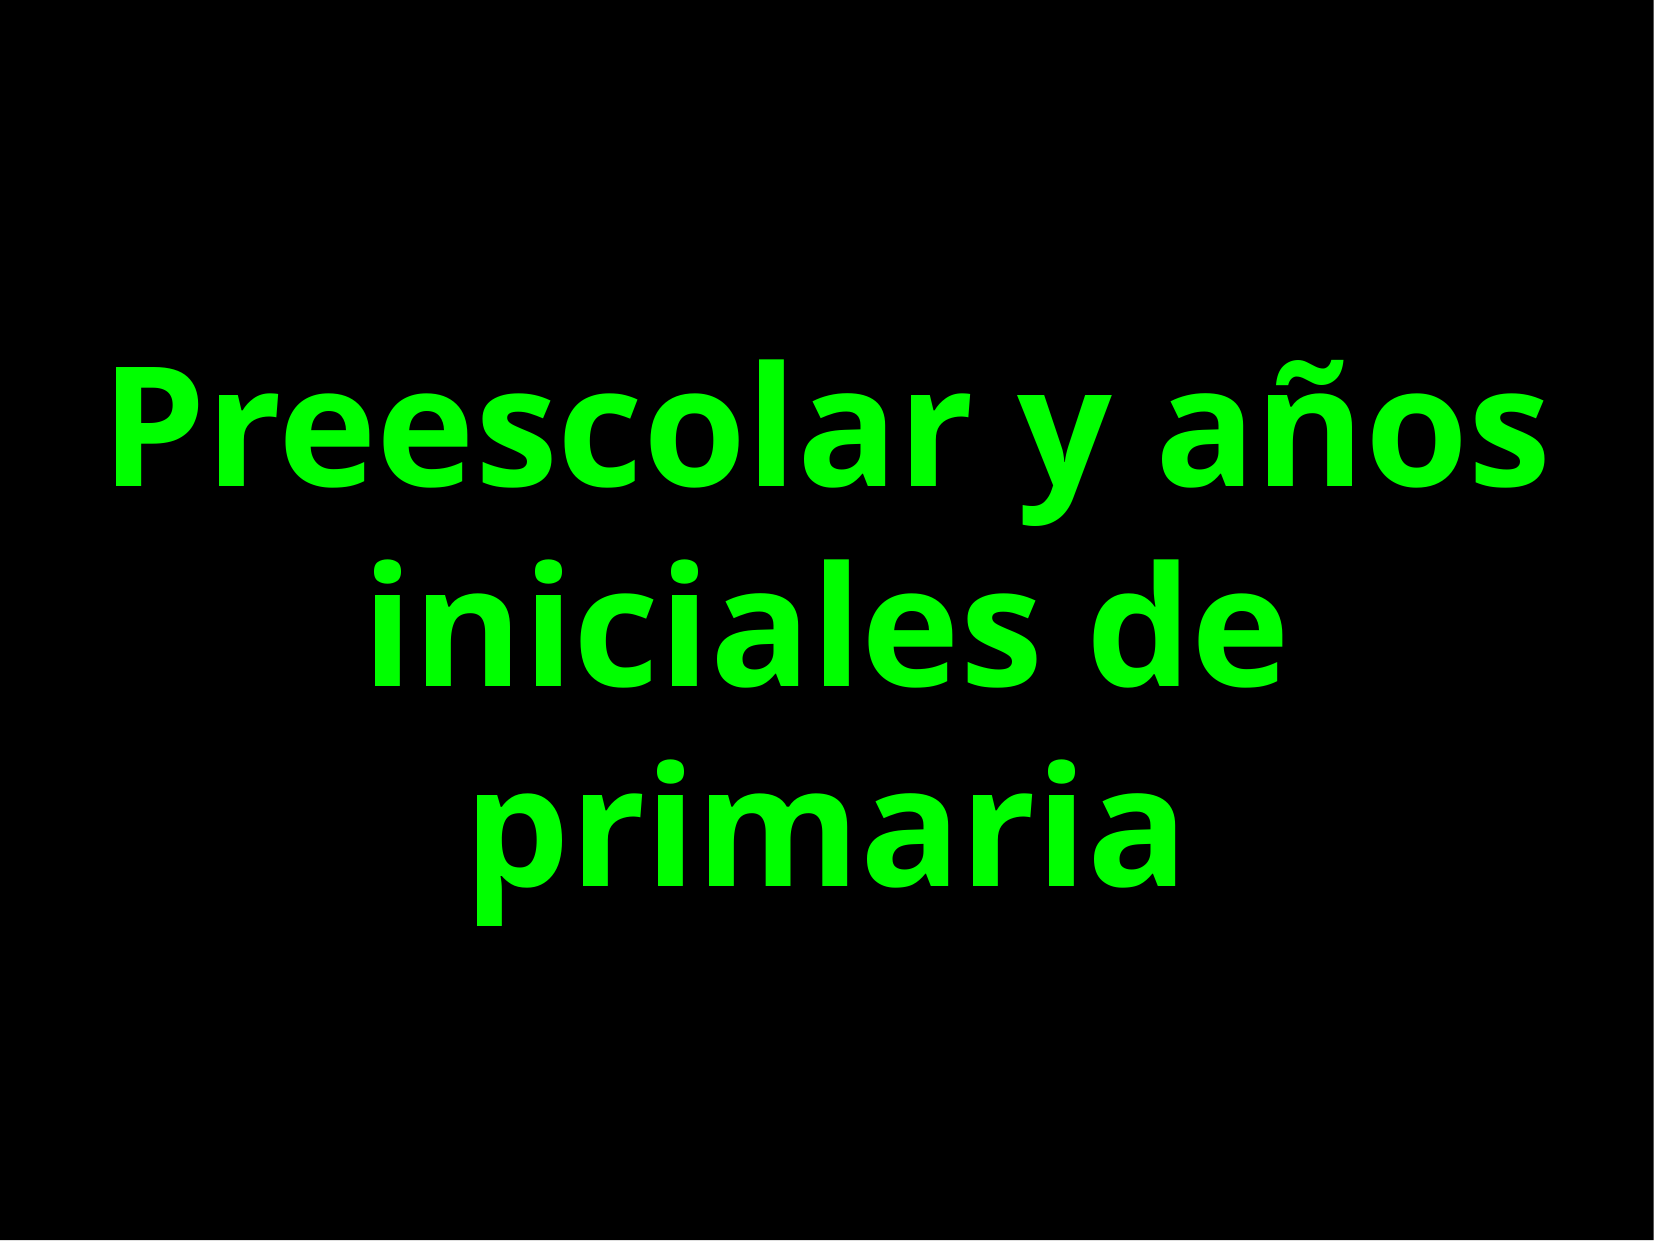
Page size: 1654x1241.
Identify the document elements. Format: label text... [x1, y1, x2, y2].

list Preescolar y años iniciales de primaria [0, 0, 1654, 1241]
